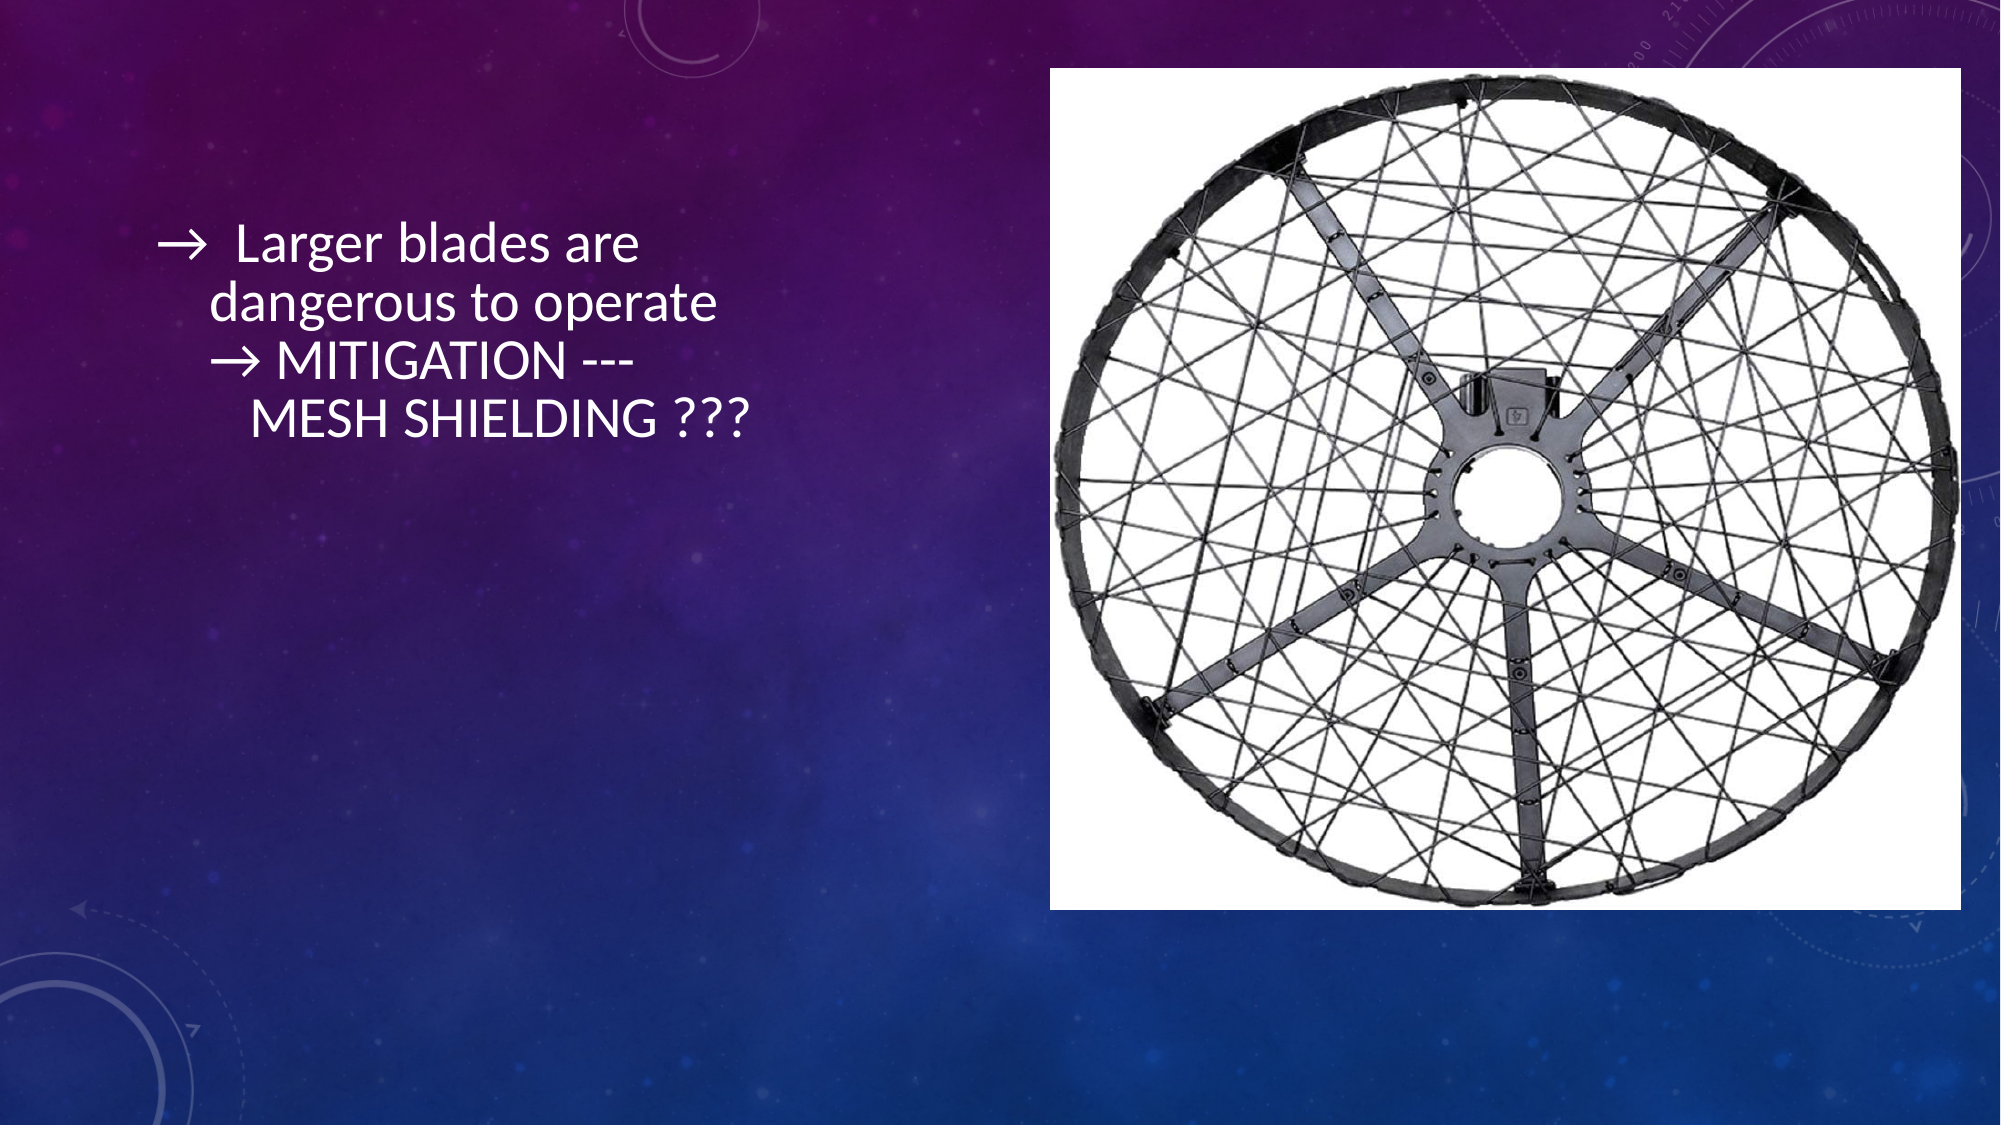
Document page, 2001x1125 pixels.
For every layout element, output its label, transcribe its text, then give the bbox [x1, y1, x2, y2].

text_box → Larger blades are dangerous to operate → MITIGATION --- MESH SHIELDING ??? [141, 153, 1028, 643]
picture [0, 0, 2001, 1125]
